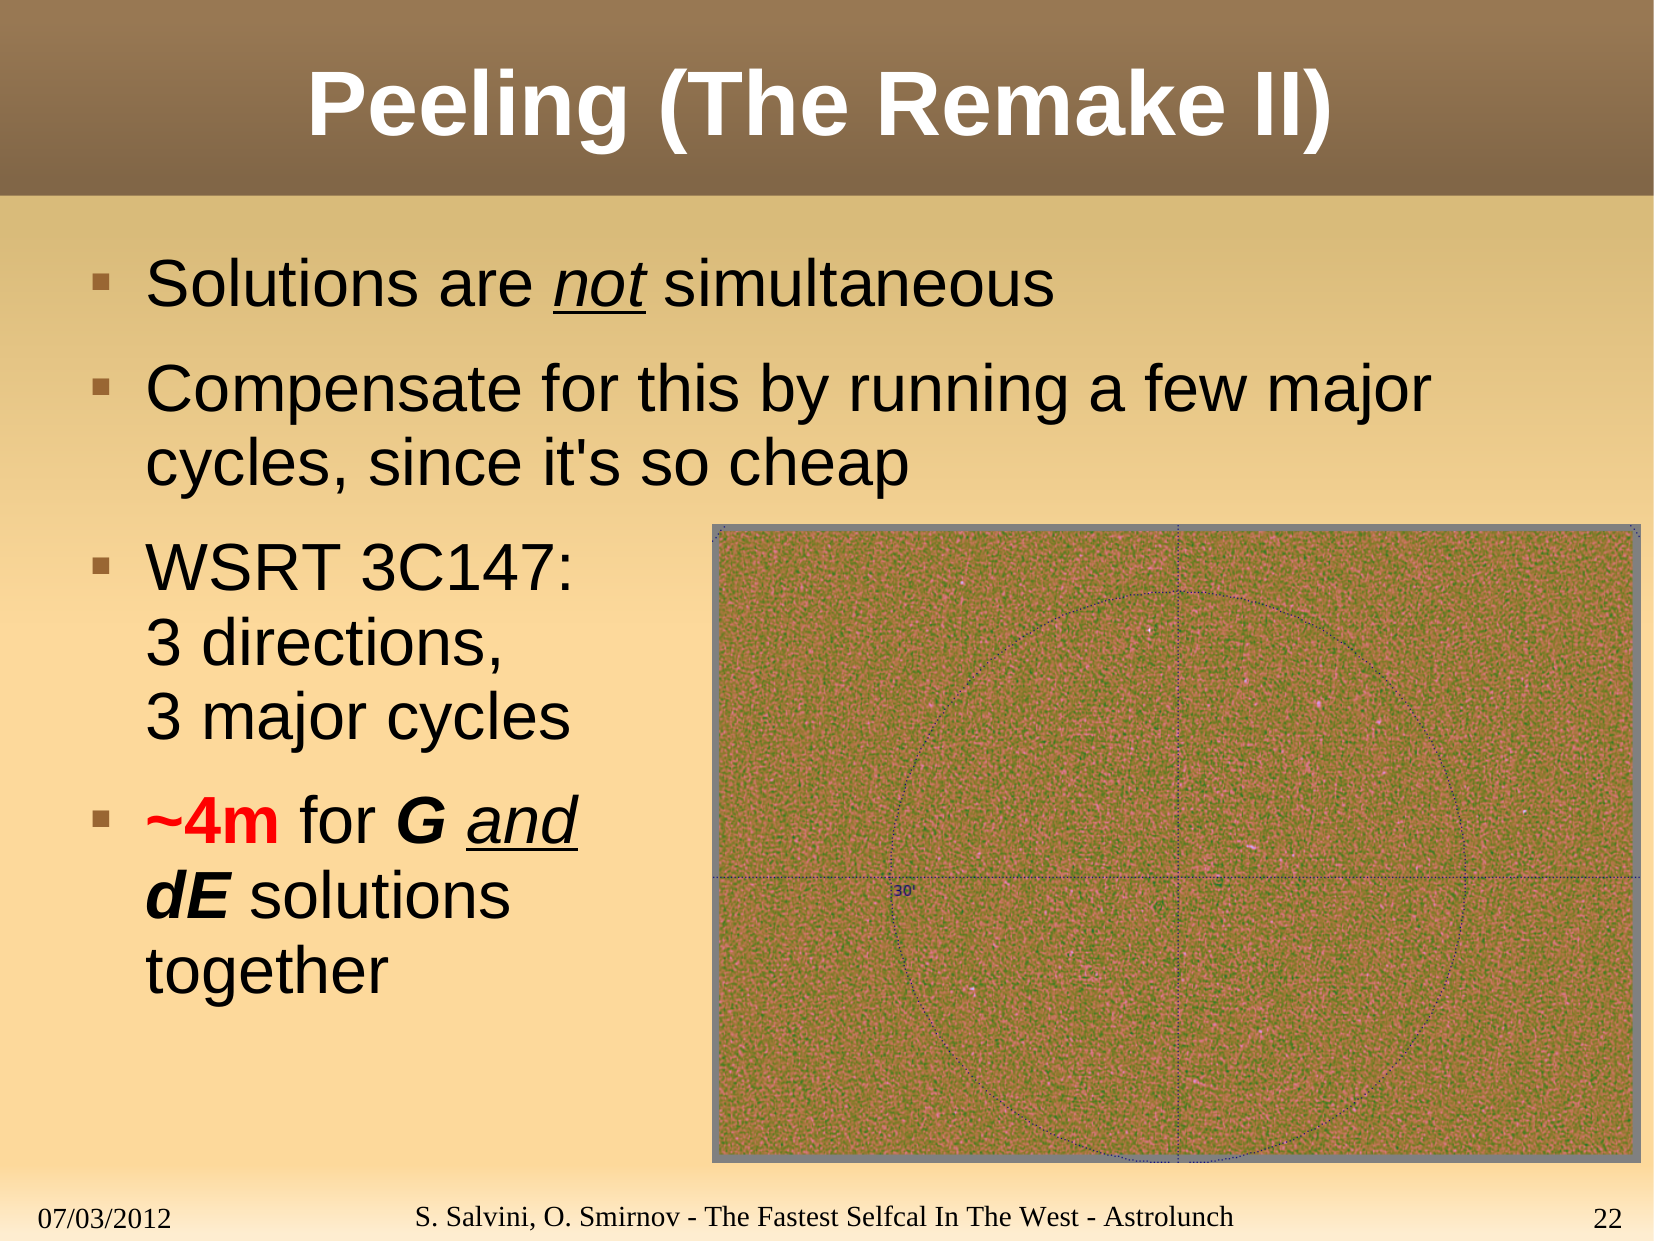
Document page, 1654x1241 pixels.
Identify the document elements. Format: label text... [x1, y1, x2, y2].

title Peeling (The Remake II) [76, 7, 1565, 200]
picture [0, 0, 1654, 1241]
list Solutions are not simultaneous Compensate for this by running a few major cycles, since it's so cheap WSRT 3C147: 3 directions, 3 major cycles ~4m for G and dE solutions together [75, 246, 1564, 1051]
